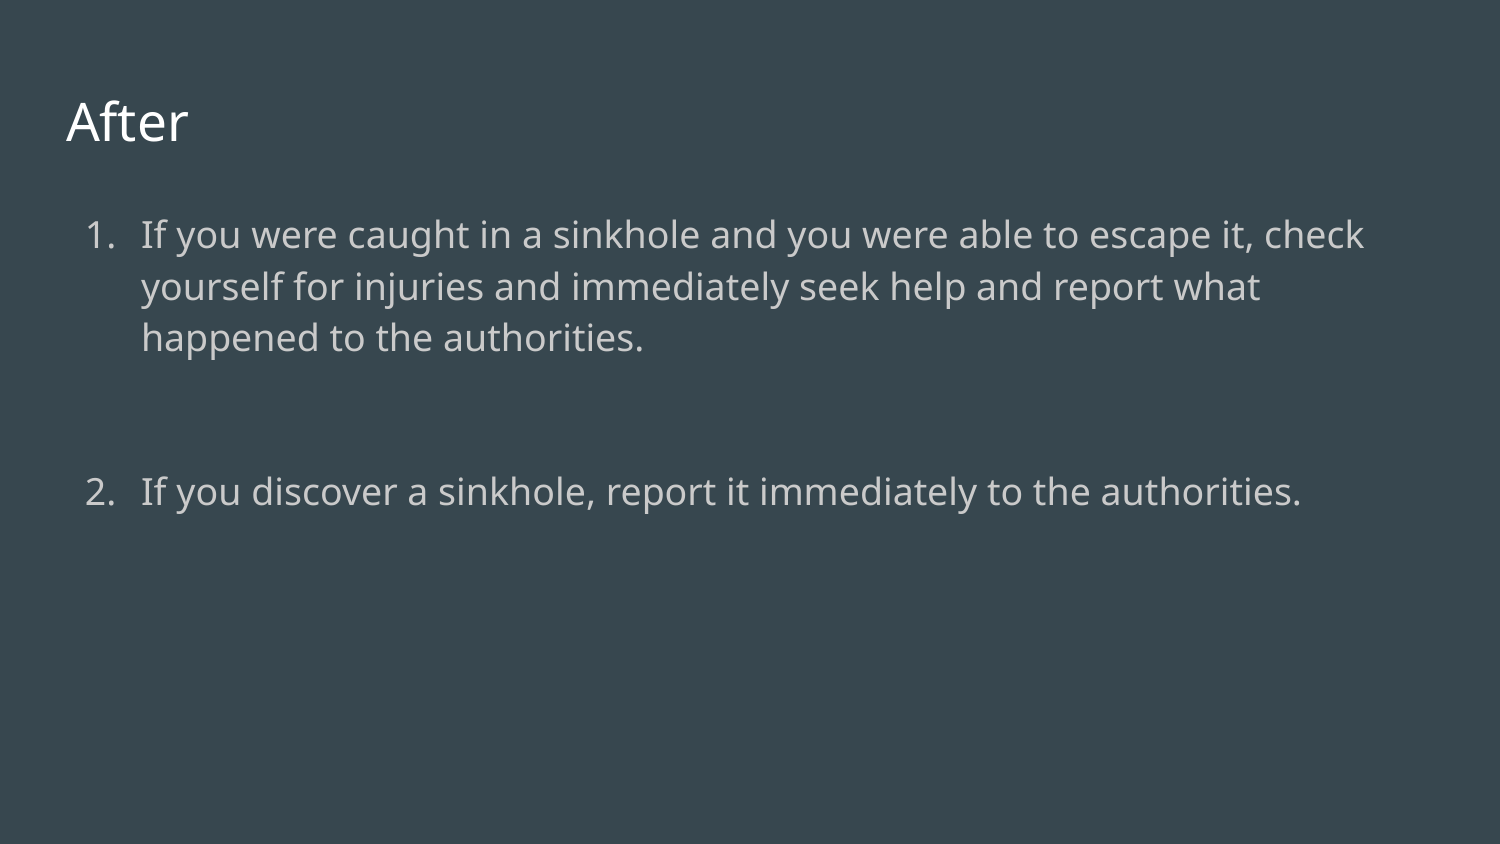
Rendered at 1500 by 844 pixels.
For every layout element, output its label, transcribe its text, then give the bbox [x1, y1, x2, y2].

title After [51, 72, 1449, 167]
list If you were caught in a sinkhole and you were able to escape it, check yourself for injuries and immediately seek help and report what happened to the authorities. If you discover a sinkhole, report it immediately to the authorities. [51, 189, 1449, 750]
